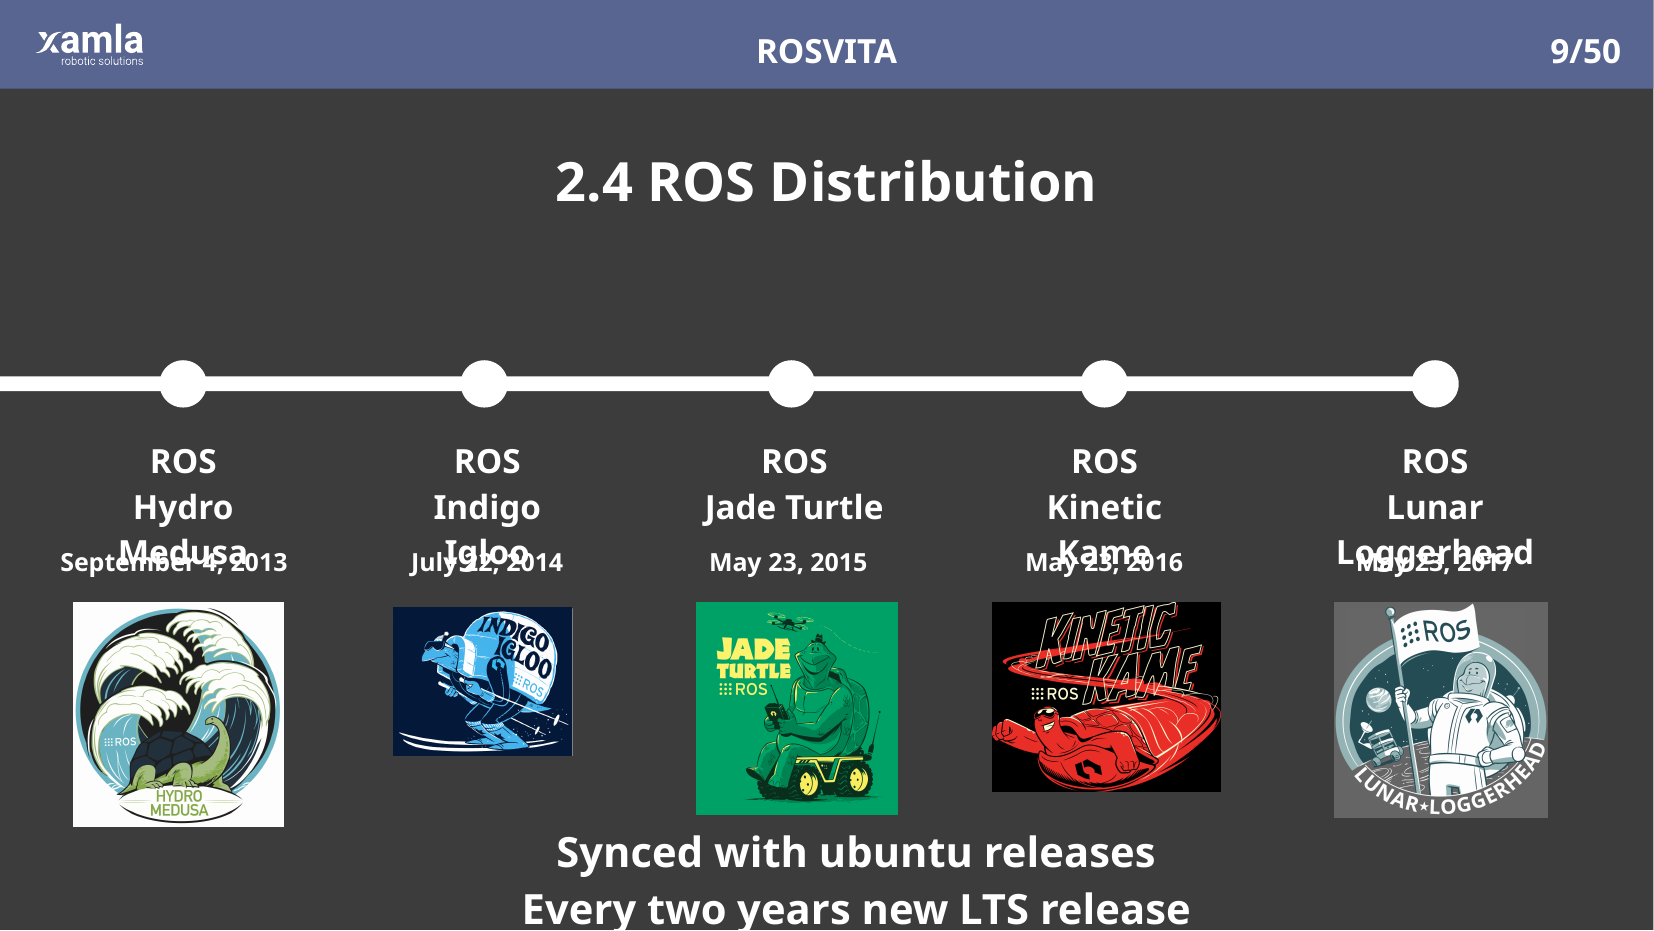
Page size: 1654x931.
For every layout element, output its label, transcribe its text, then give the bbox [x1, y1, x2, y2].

text_box ROS Lunar Loggerhead [1281, 431, 1589, 534]
text_box ROS Jade Turtle [673, 431, 916, 534]
text_box ROSVITA [296, 20, 1357, 80]
text_box ROS Hydro Medusa [59, 431, 308, 578]
text_box May 23, 2015 [643, 537, 934, 586]
text_box May 23, 2016 [962, 537, 1247, 586]
picture [73, 602, 284, 814]
picture [1334, 602, 1548, 814]
picture [393, 607, 572, 756]
picture [696, 602, 898, 814]
picture [35, 23, 143, 65]
text_box July 22, 2014 [342, 537, 632, 586]
text_box 9/50 [1511, 20, 1636, 80]
text_box [0, 0, 1654, 89]
text_box May 23, 2017 [1299, 537, 1571, 586]
text_box ROS Kinetic Kame [986, 431, 1223, 534]
text_box September 4, 2013 [35, 537, 313, 586]
text_box [0, 360, 1459, 408]
text_box 2.4 ROS Distribution [188, 135, 1465, 223]
text_box Synced with ubuntu releases Every two years new LTS release [0, 814, 1654, 931]
picture [992, 602, 1221, 792]
text_box ROS Indigo Igloo [378, 431, 597, 534]
